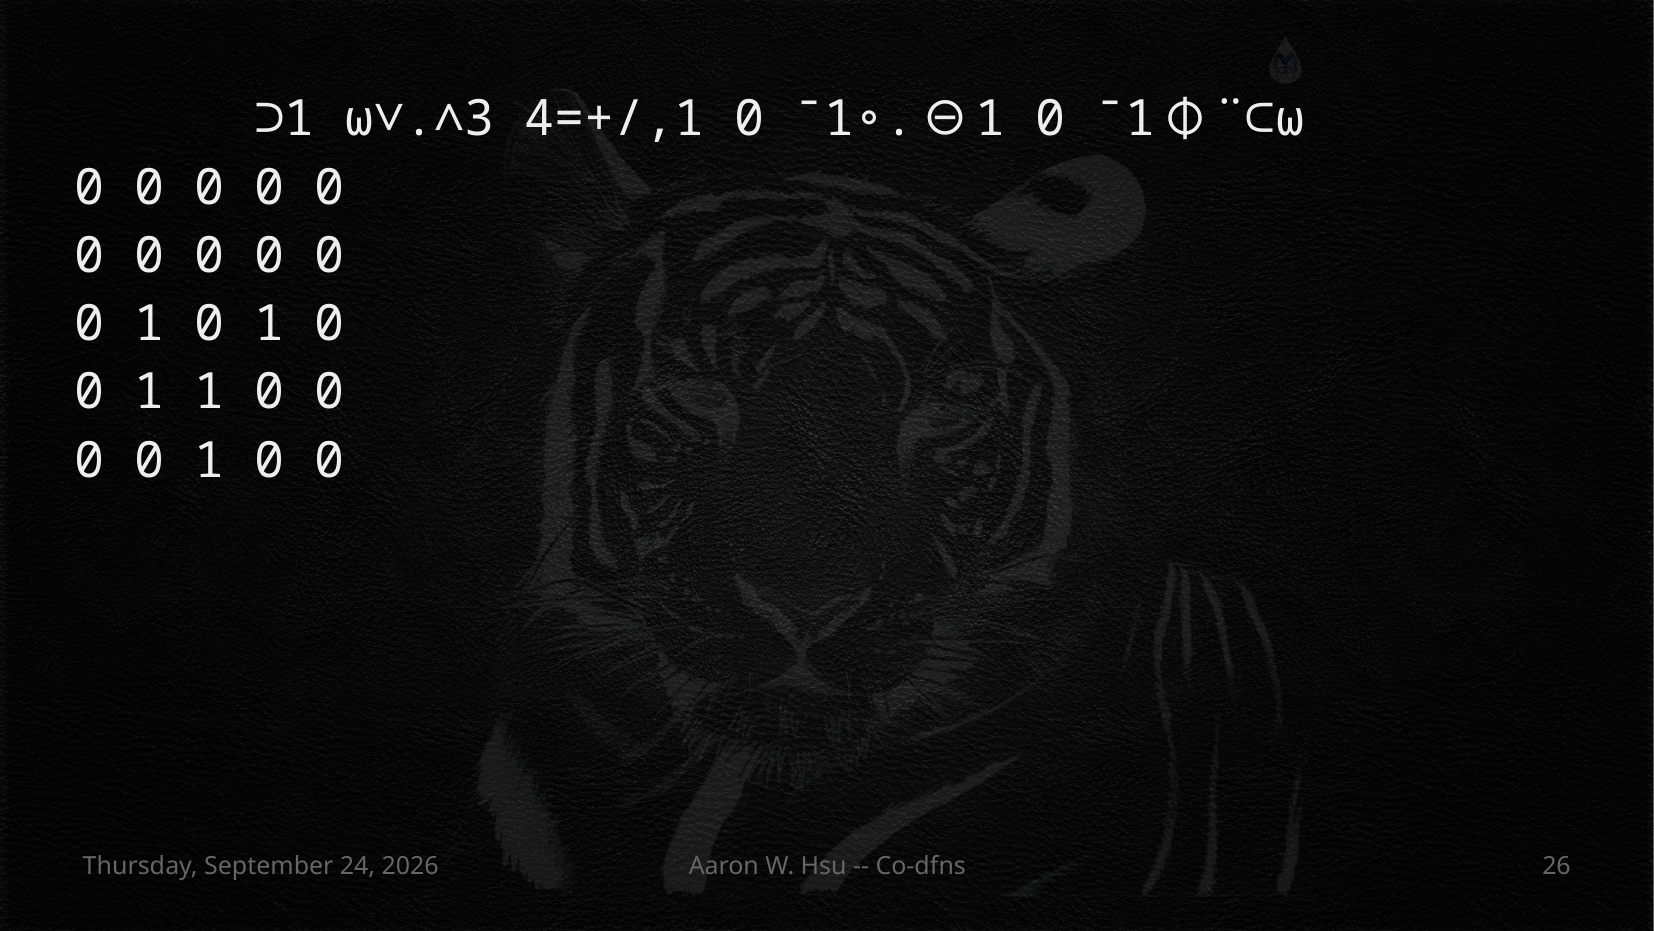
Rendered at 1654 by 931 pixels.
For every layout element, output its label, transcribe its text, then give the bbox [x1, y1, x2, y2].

picture [0, 0, 1654, 931]
text_box ⊃1 ⍵∨.∧3 4=+/,1 0 ¯1∘.⊖1 0 ¯1⌽¨⊂⍵ 0 0 0 0 0 0 0 0 0 0 0 1 0 1 0 0 1 1 0 0 0 0 1 0 0 [60, 75, 1591, 863]
